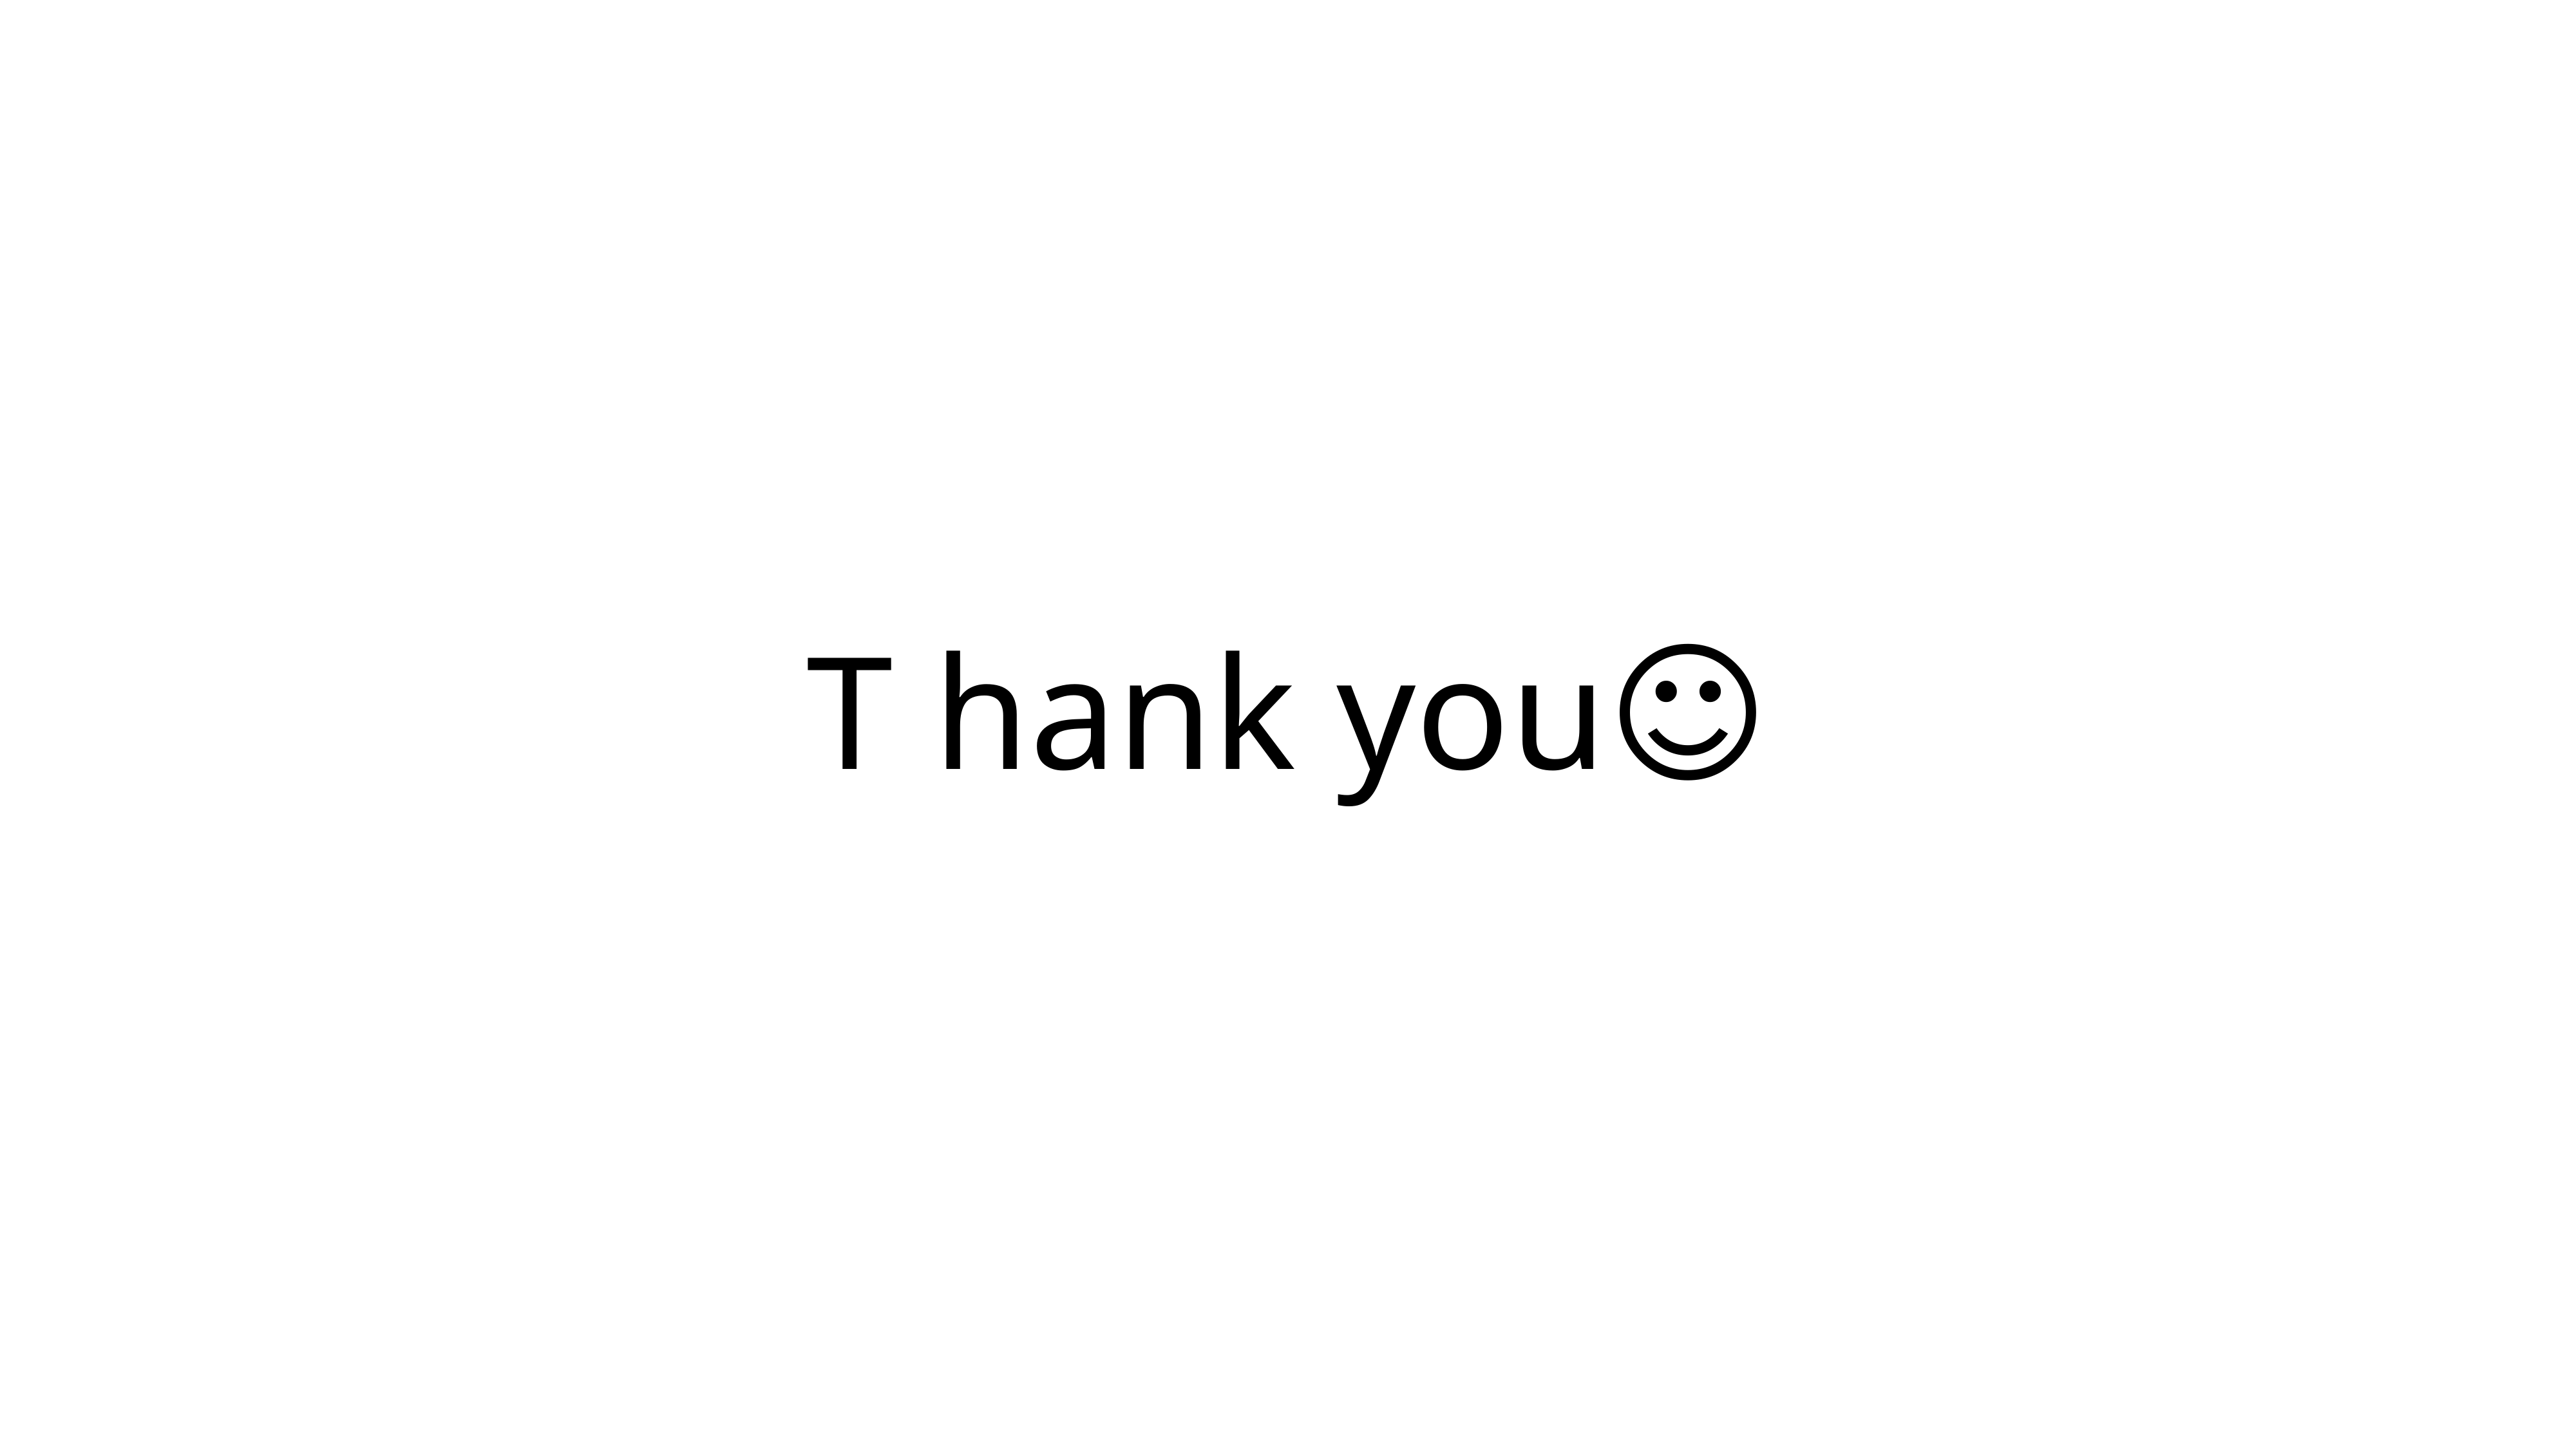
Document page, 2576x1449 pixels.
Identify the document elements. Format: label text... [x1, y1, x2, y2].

list T hank you☺️ [127, 520, 2449, 929]
